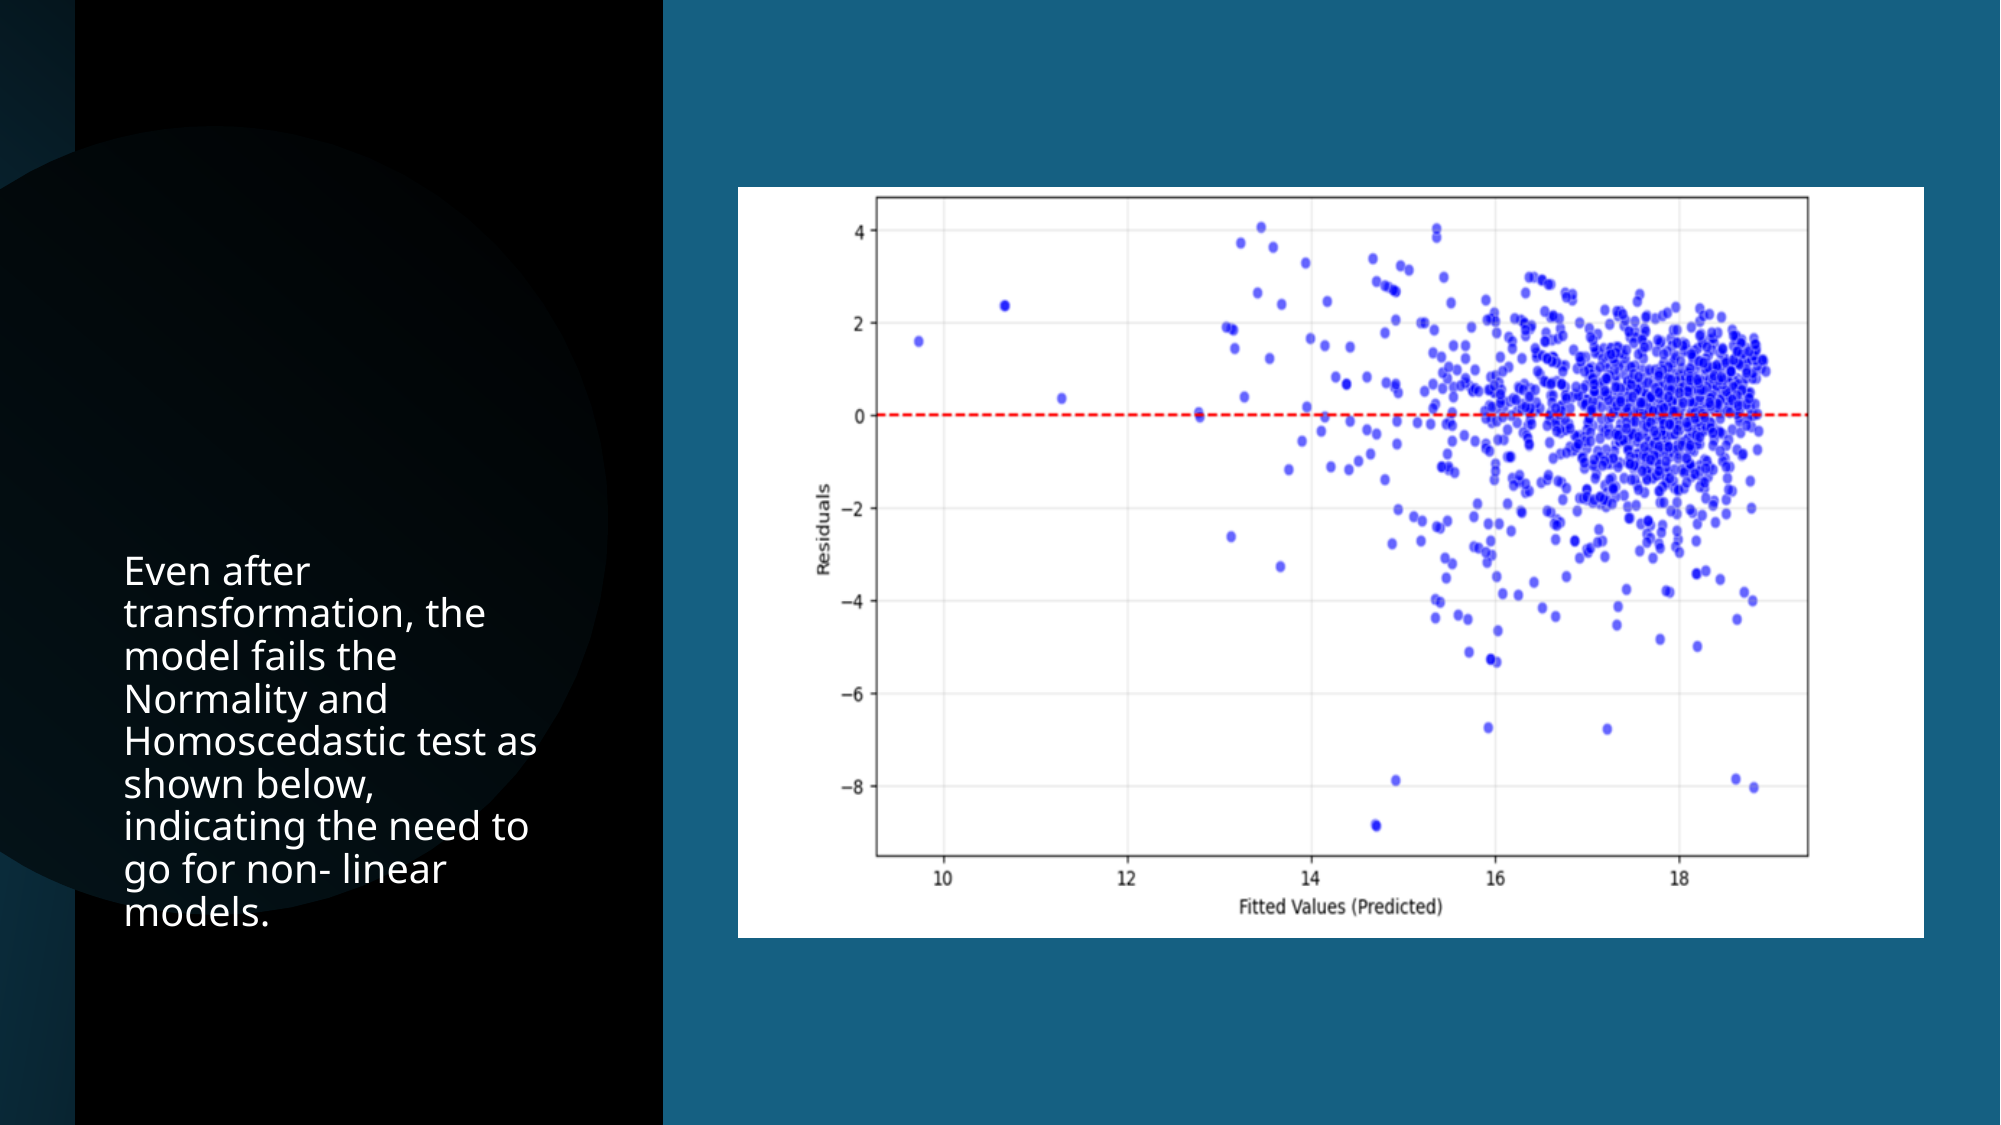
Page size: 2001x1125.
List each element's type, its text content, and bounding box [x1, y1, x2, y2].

picture [738, 187, 1924, 938]
text_box [0, 0, 2000, 1125]
title Even after transformation, the model fails the Normality and Homoscedastic test as shown below, indicating the need to go for non- linear models. [108, 453, 581, 958]
